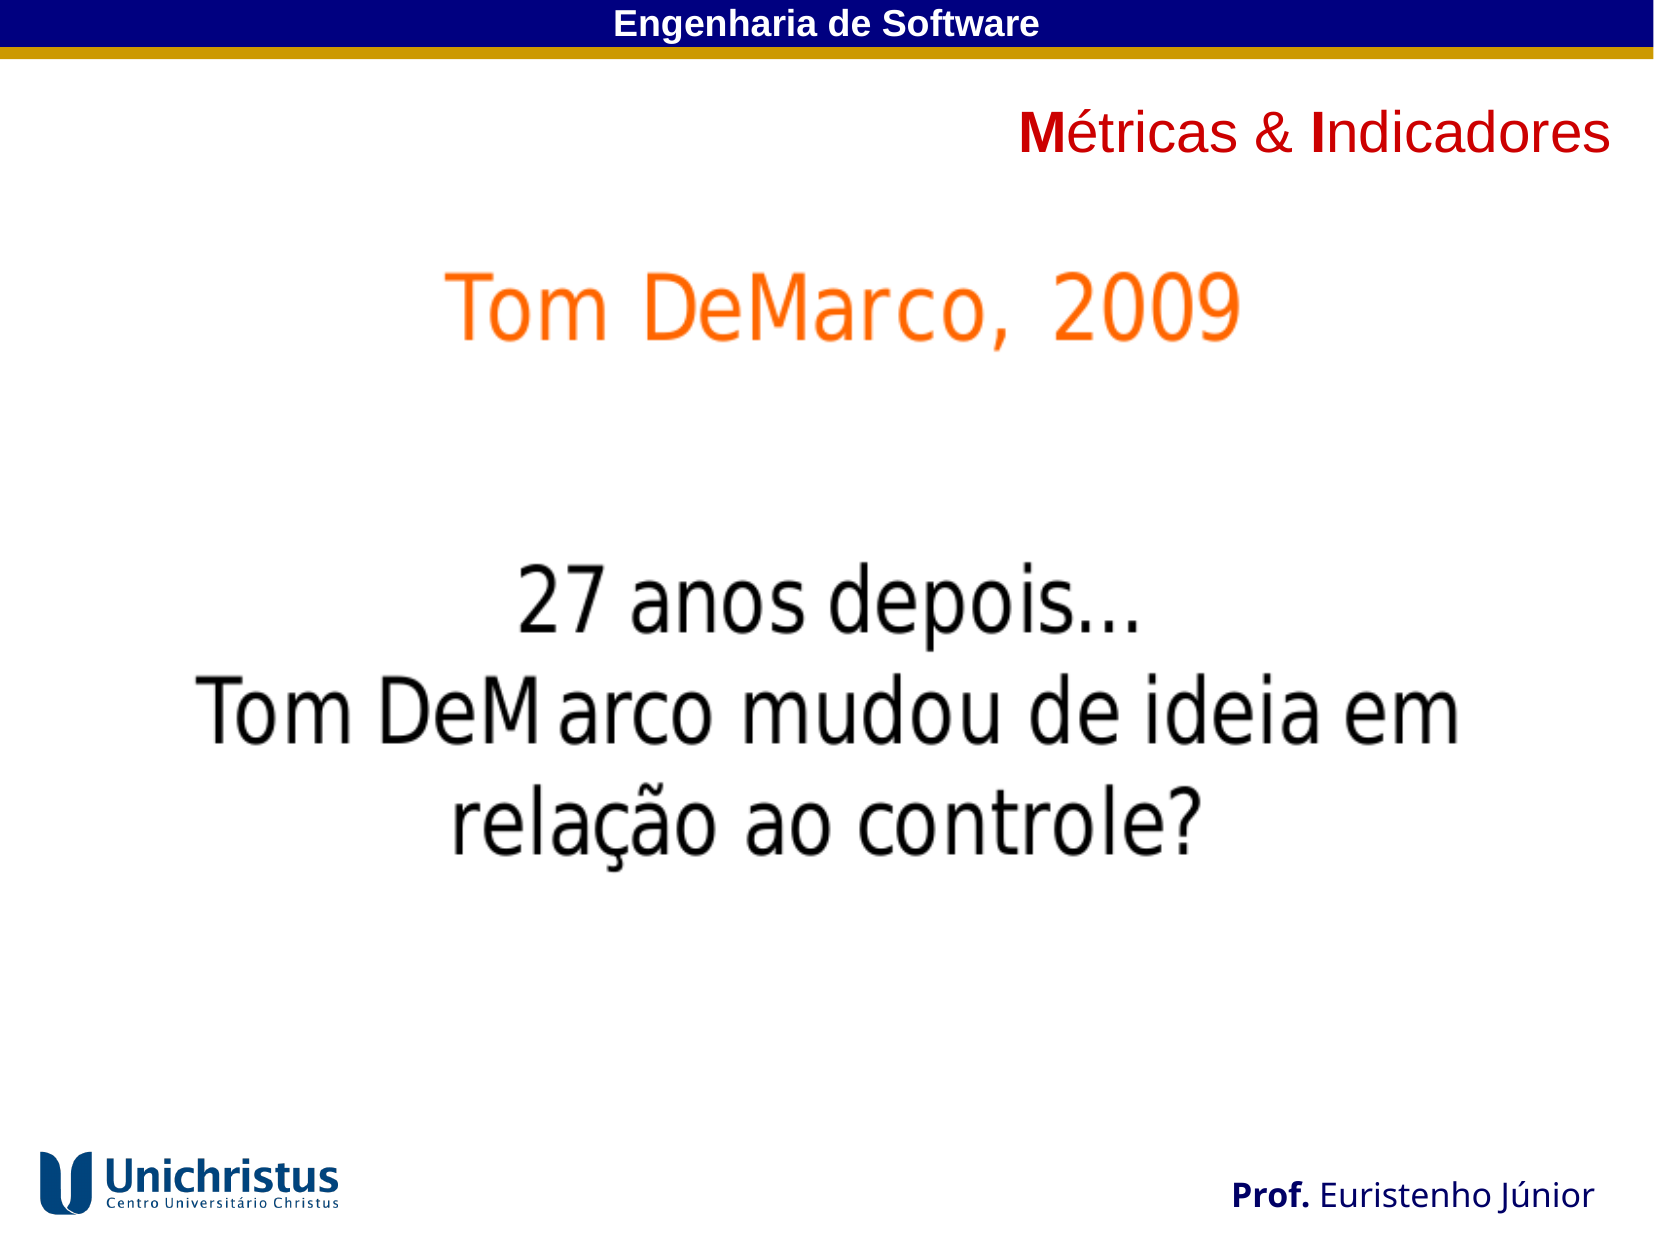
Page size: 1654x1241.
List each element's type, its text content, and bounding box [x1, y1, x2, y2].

text_box Prof. Euristenho Júnior [1216, 1163, 1654, 1224]
text_box [0, 47, 1654, 60]
picture [35, 1148, 343, 1217]
text_box Engenharia de Software [0, 0, 1654, 47]
picture [177, 247, 1477, 886]
text_box Métricas & Indicadores [1003, 92, 1654, 173]
